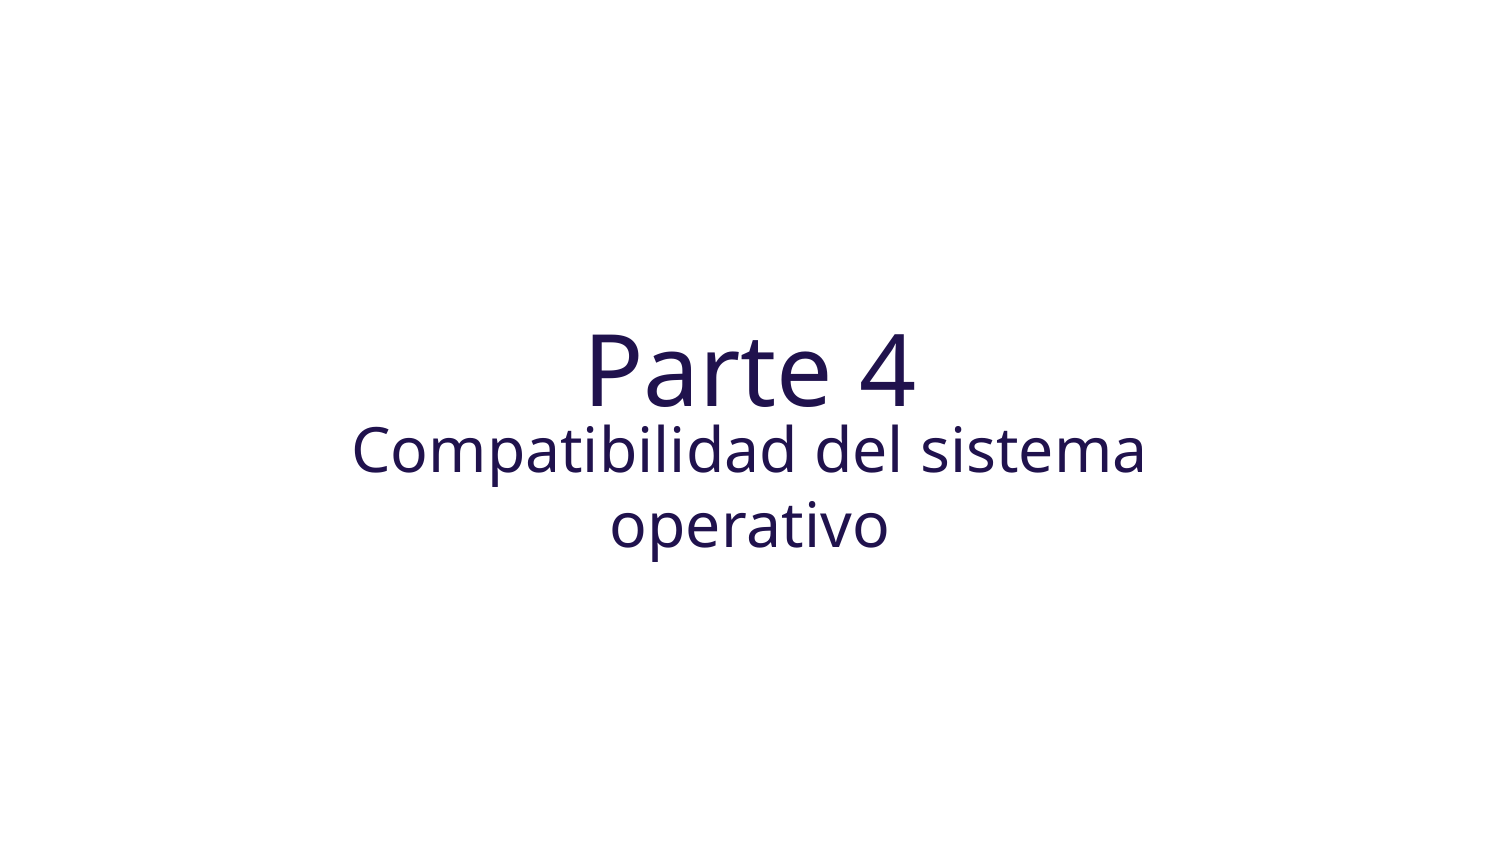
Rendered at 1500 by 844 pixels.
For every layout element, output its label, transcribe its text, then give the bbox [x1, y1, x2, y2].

title Compatibilidad del sistema operativo [151, 394, 1349, 553]
title Parte 4 [443, 291, 1057, 394]
